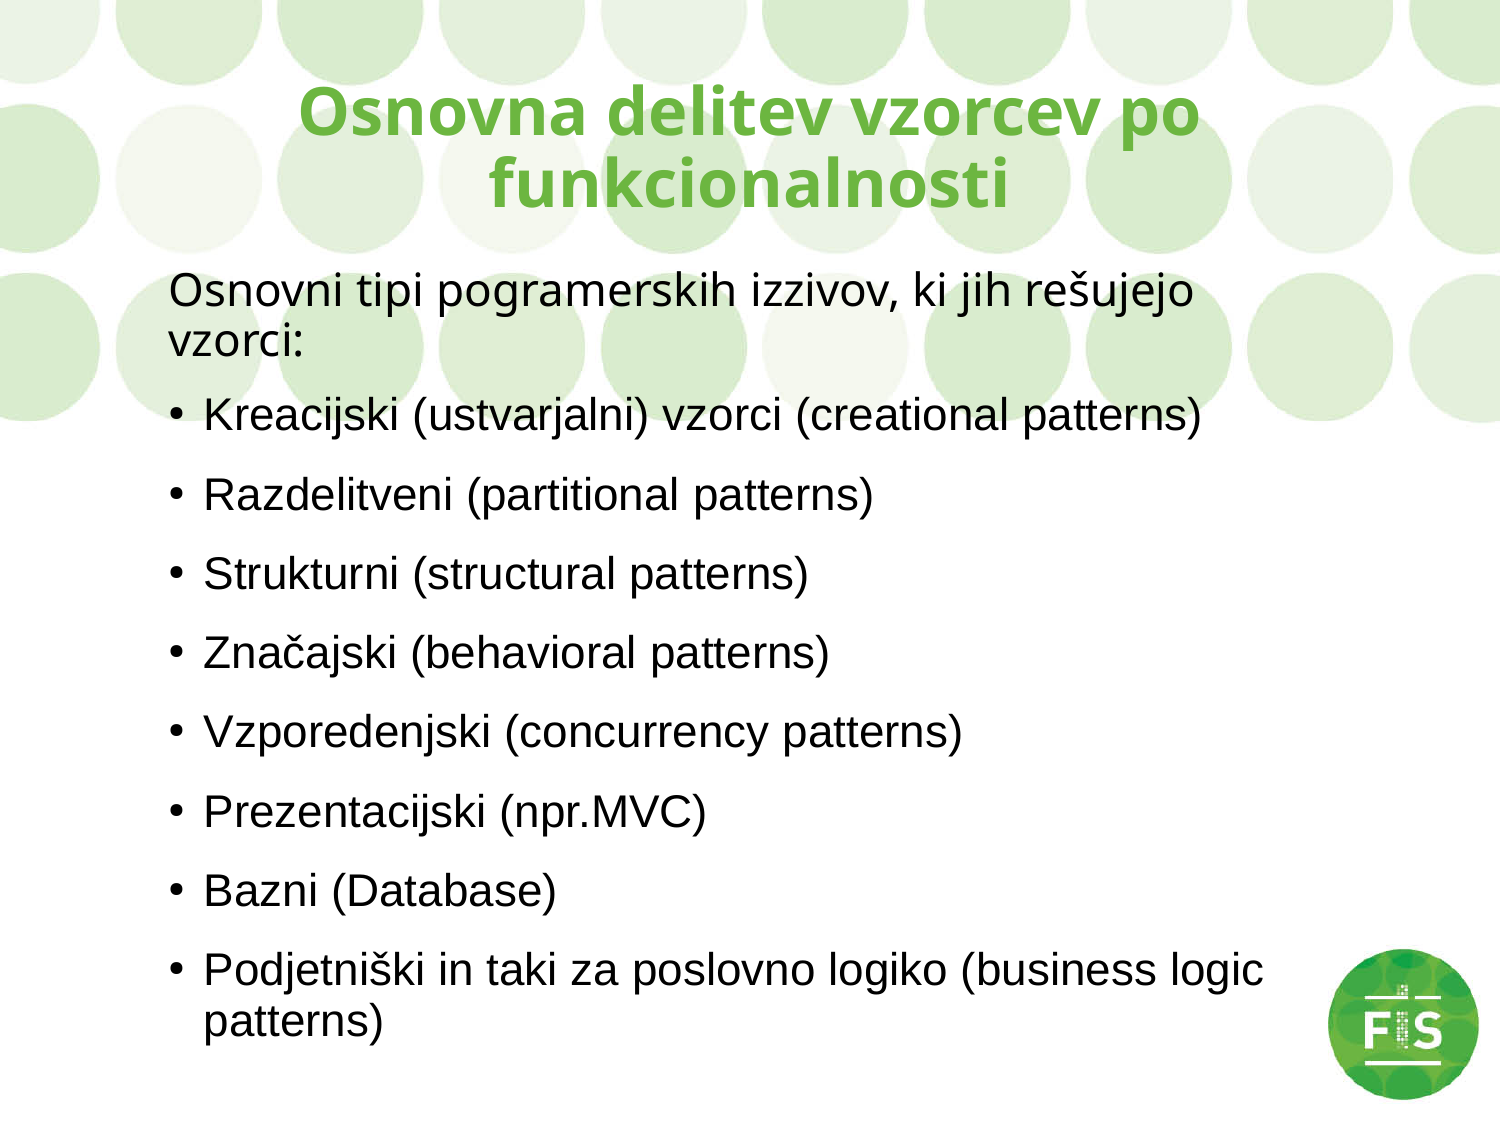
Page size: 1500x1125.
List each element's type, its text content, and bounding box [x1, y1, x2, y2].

picture [0, 0, 1500, 1125]
list Osnovni tipi pogramerskih izzivov, ki jih rešujejo vzorci: [82, 259, 1347, 367]
title Osnovna delitev vzorcev po funkcionalnosti [75, 70, 1425, 233]
text_box Kreacijski (ustvarjalni) vzorci (creational patterns) Razdelitveni (partitional patterns) Strukturni (structural patterns) Značajski (behavioral patterns) Vzporedenjski (concurrency patterns) Prezentacijski (npr.MVC) Bazni (Database) Podjetniški in taki za poslovno logiko (business logic patterns) [153, 330, 1347, 1067]
